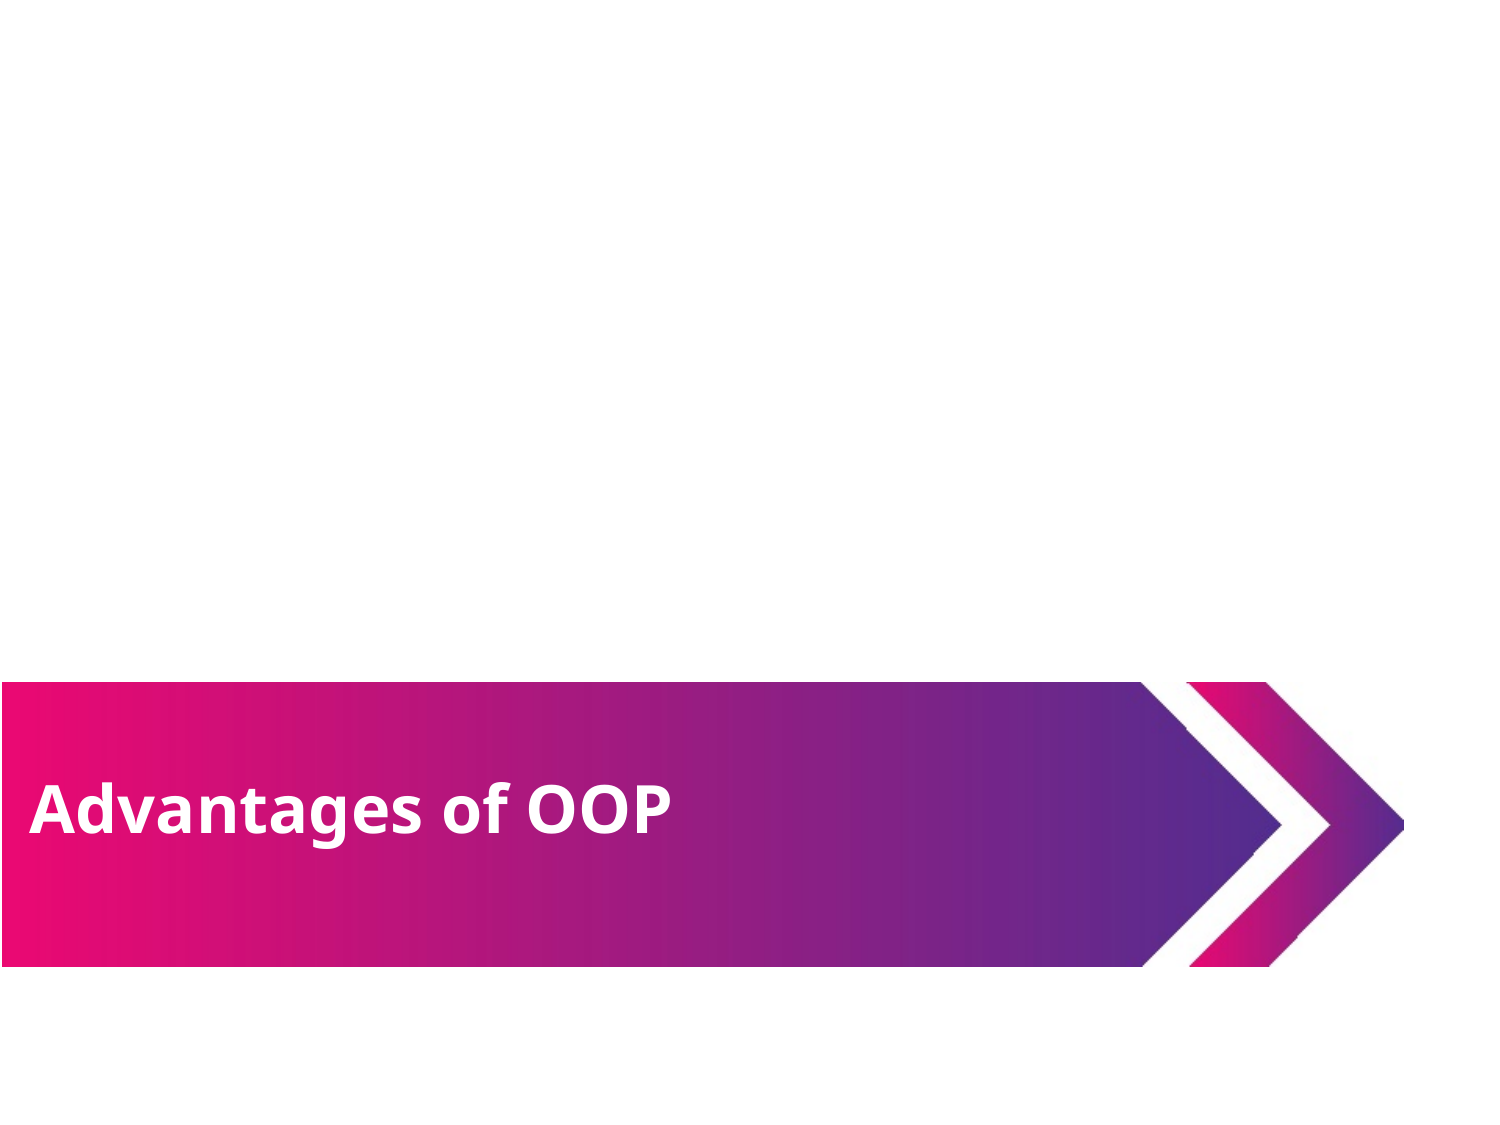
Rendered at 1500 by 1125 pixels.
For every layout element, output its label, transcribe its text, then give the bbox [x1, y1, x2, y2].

picture [2, 682, 1404, 967]
text_box Advantages of OOP [15, 758, 1155, 890]
